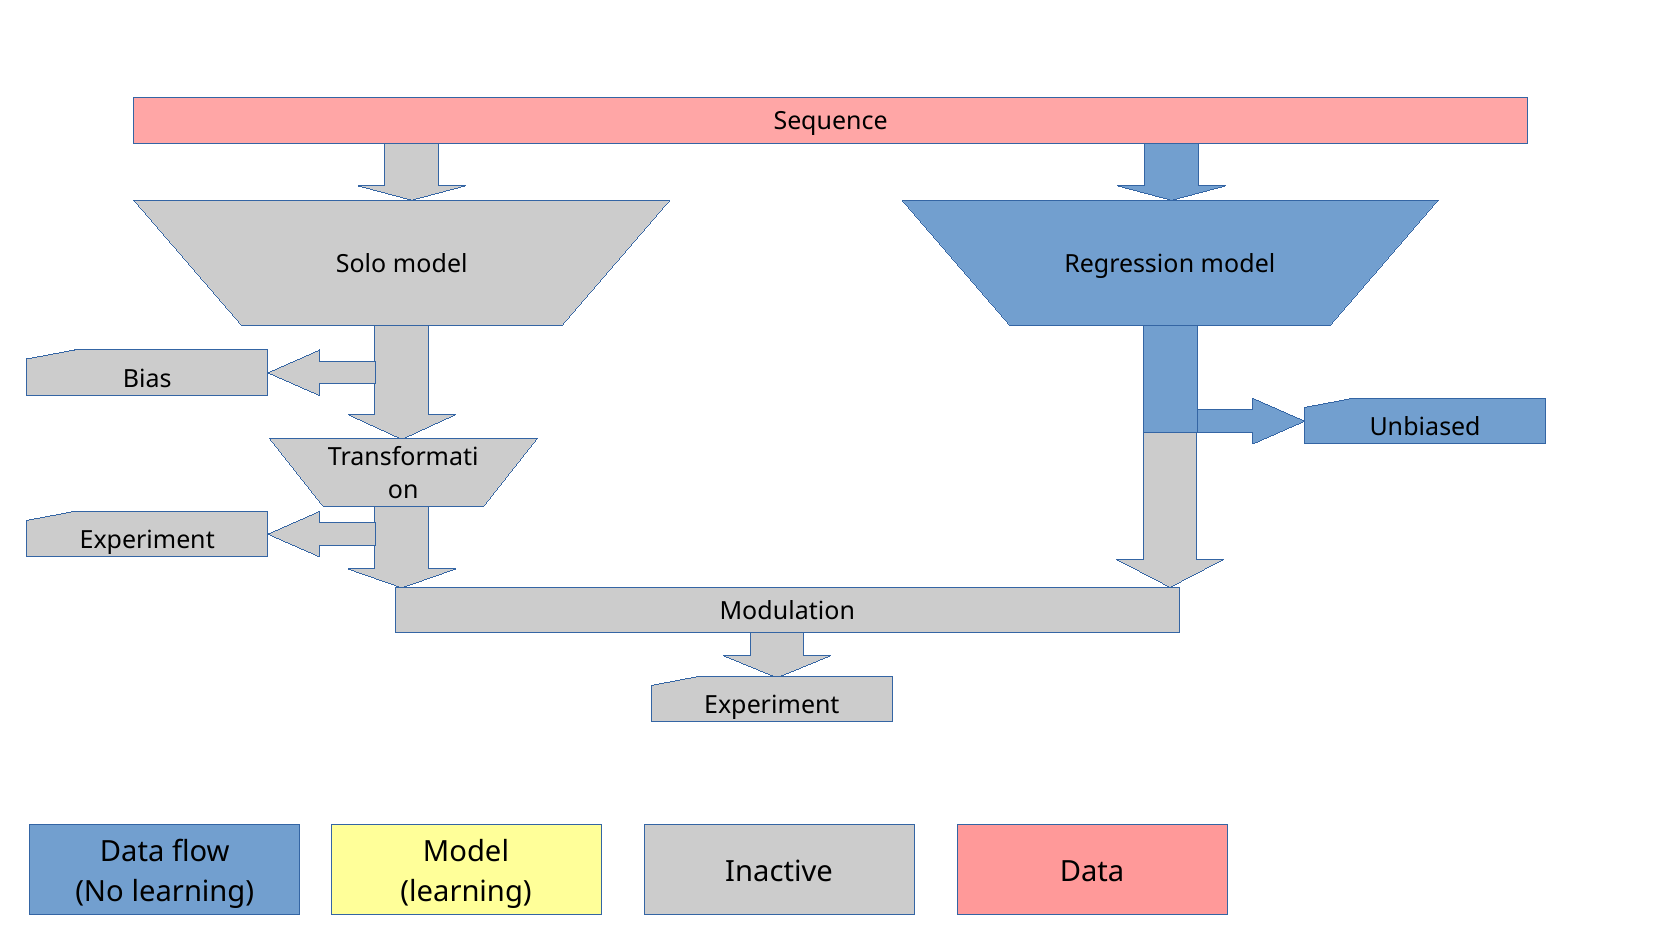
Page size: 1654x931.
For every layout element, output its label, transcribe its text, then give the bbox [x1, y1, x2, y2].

text_box [267, 507, 456, 588]
text_box Unbiased [1304, 398, 1546, 444]
text_box Sequence [133, 97, 1528, 144]
text_box [1116, 326, 1304, 588]
text_box [267, 325, 456, 438]
text_box Experiment [651, 676, 893, 722]
text_box Regression model [902, 200, 1439, 326]
text_box [358, 143, 466, 201]
text_box Inactive [644, 824, 915, 915]
text_box Bias [26, 349, 268, 396]
text_box Data flow (No learning) [29, 824, 300, 915]
text_box Data [957, 824, 1228, 915]
text_box [1117, 143, 1226, 200]
text_box Transformation [269, 438, 538, 507]
text_box Modulation [395, 587, 1180, 633]
text_box Solo model [133, 200, 670, 326]
text_box Model (learning) [331, 824, 602, 915]
text_box [723, 632, 831, 676]
text_box Experiment [26, 511, 268, 557]
